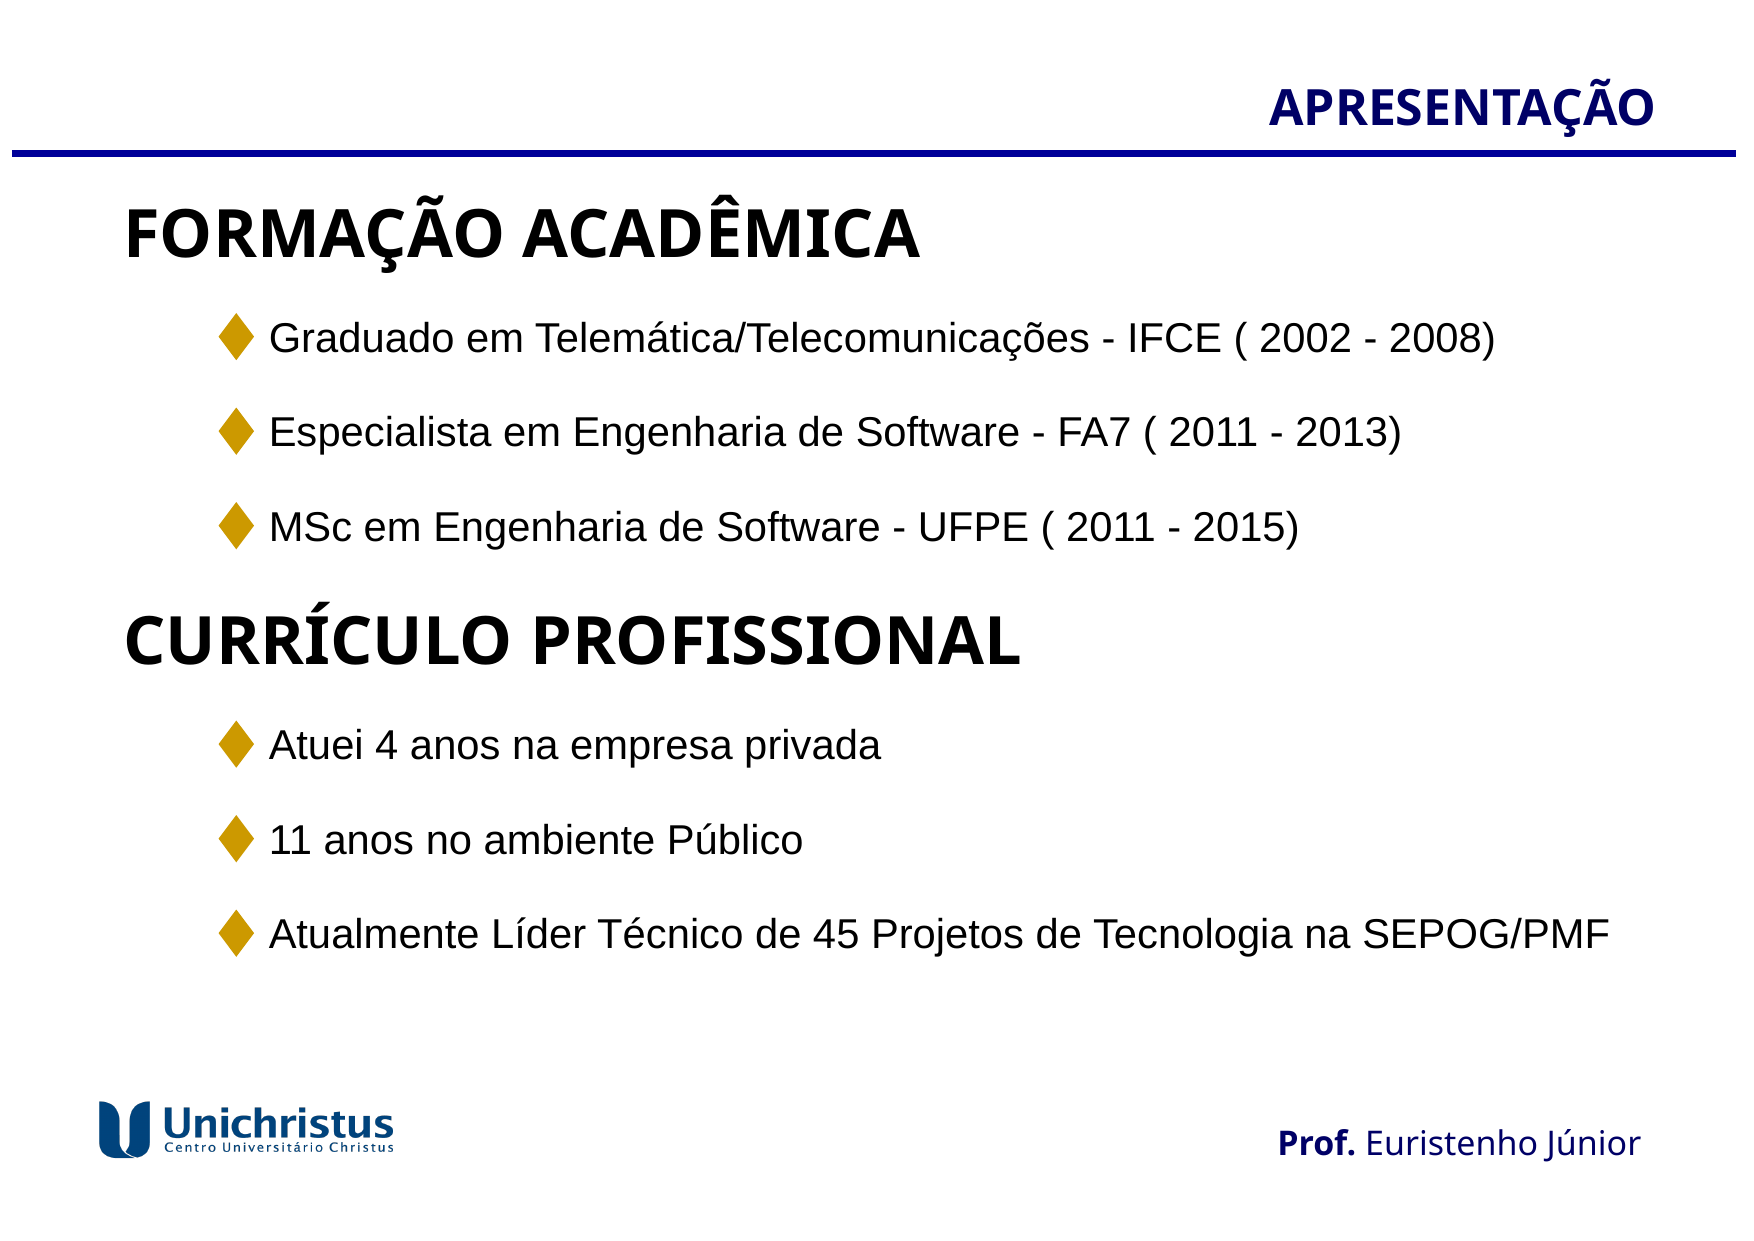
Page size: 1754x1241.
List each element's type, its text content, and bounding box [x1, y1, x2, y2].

text_box [218, 502, 253, 550]
text_box APRESENTAÇÃO [1254, 157, 1697, 165]
text_box [218, 720, 253, 768]
text_box [218, 407, 253, 455]
text_box [218, 815, 253, 863]
picture [94, 1098, 398, 1160]
text_box FORMAÇÃO ACADÊMICA [108, 178, 989, 308]
text_box Graduado em Telemática/Telecomunicações - IFCE ( 2002 - 2008) [253, 307, 1511, 369]
text_box Prof. Euristenho Júnior [1262, 1111, 1695, 1167]
text_box [218, 312, 253, 361]
text_box Especialista em Engenharia de Software - FA7 ( 2011 - 2013) [253, 401, 1418, 463]
text_box MSc em Engenharia de Software - UFPE ( 2011 - 2015) [253, 496, 1316, 558]
text_box APRESENTAÇÃO [1254, 64, 1697, 150]
text_box Atuei 4 anos na empresa privada [253, 714, 897, 776]
text_box CURRÍCULO PROFISSIONAL [108, 586, 1078, 715]
text_box Atualmente Líder Técnico de 45 Projetos de Tecnologia na SEPOG/PMF [253, 903, 1626, 965]
text_box [218, 909, 253, 957]
text_box 11 anos no ambiente Público [253, 809, 823, 871]
